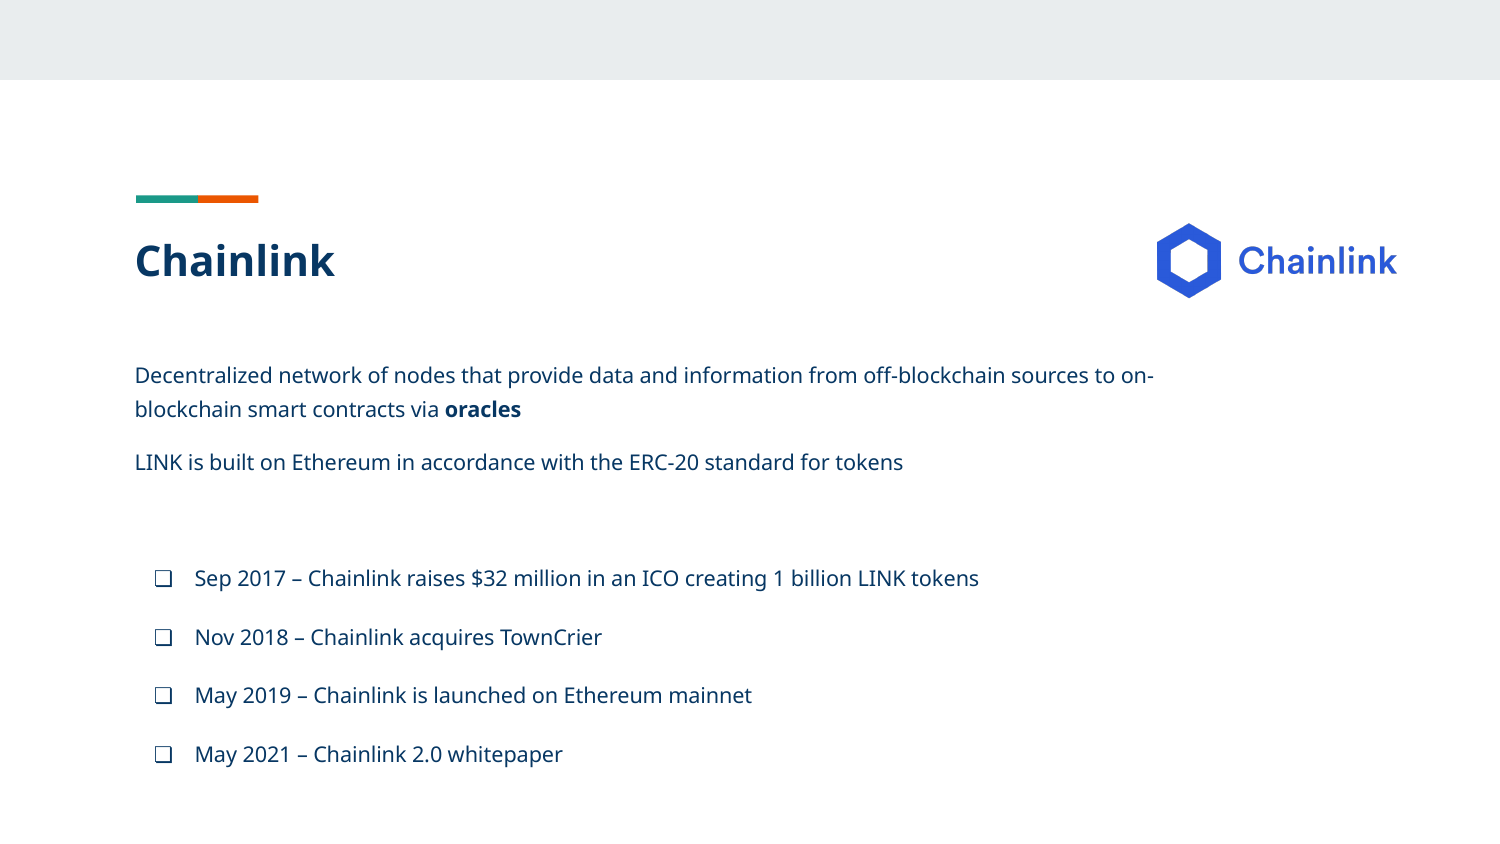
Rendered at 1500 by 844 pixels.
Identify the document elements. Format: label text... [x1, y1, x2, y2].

picture [1134, 209, 1419, 312]
list Decentralized network of nodes that provide data and information from off-blockchain sources to on-blockchain smart contracts via oracles LINK is built on Ethereum in accordance with the ERC-20 standard for tokens Sep 2017 – Chainlink raises $32 million in an ICO creating 1 billion LINK tokens Nov 2018 – Chainlink acquires TownCrier May 2019 – Chainlink is launched on Ethereum mainnet May 2021 – Chainlink 2.0 whitepaper [119, 341, 1175, 787]
title Chainlink [119, 216, 1134, 305]
